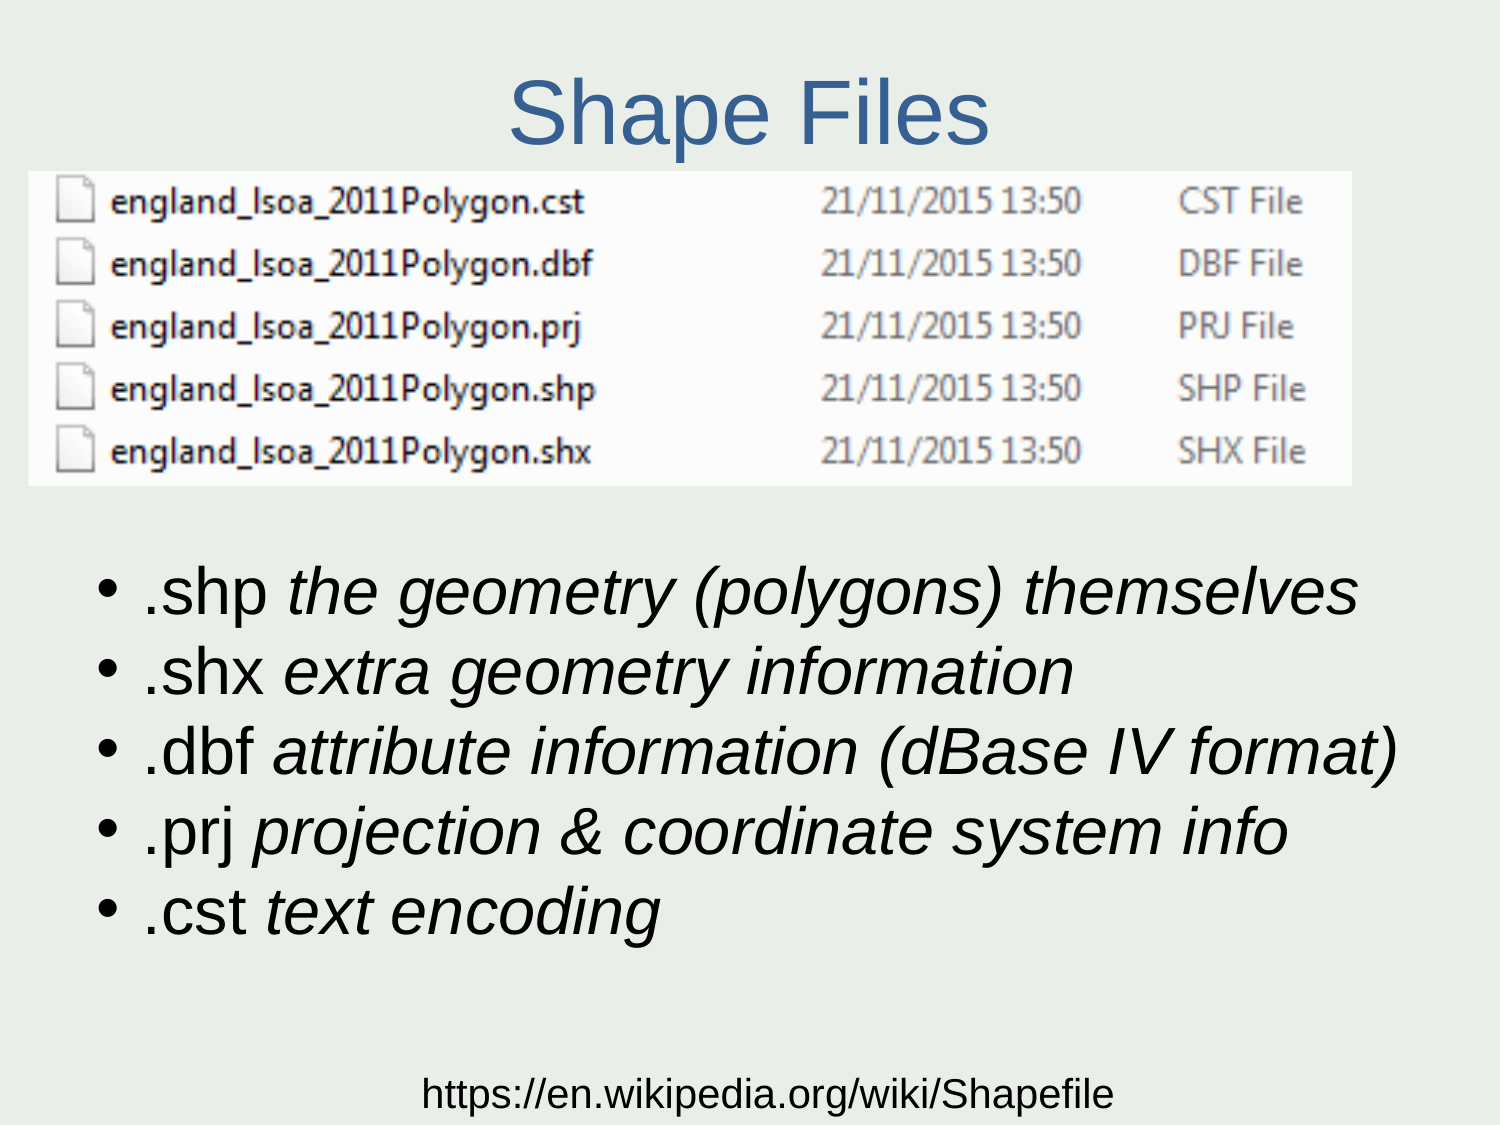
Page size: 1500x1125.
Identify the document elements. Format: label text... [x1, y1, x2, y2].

text_box Shape Files [74, 45, 1425, 233]
text_box .shp the geometry (polygons) themselves .shx extra geometry information .dbf attribute information (dBase IV format) .prj projection & coordinate system info .cst text encoding [81, 540, 1416, 955]
picture [28, 171, 1352, 486]
text_box https://en.wikipedia.org/wiki/Shapefile [406, 1059, 1131, 1124]
